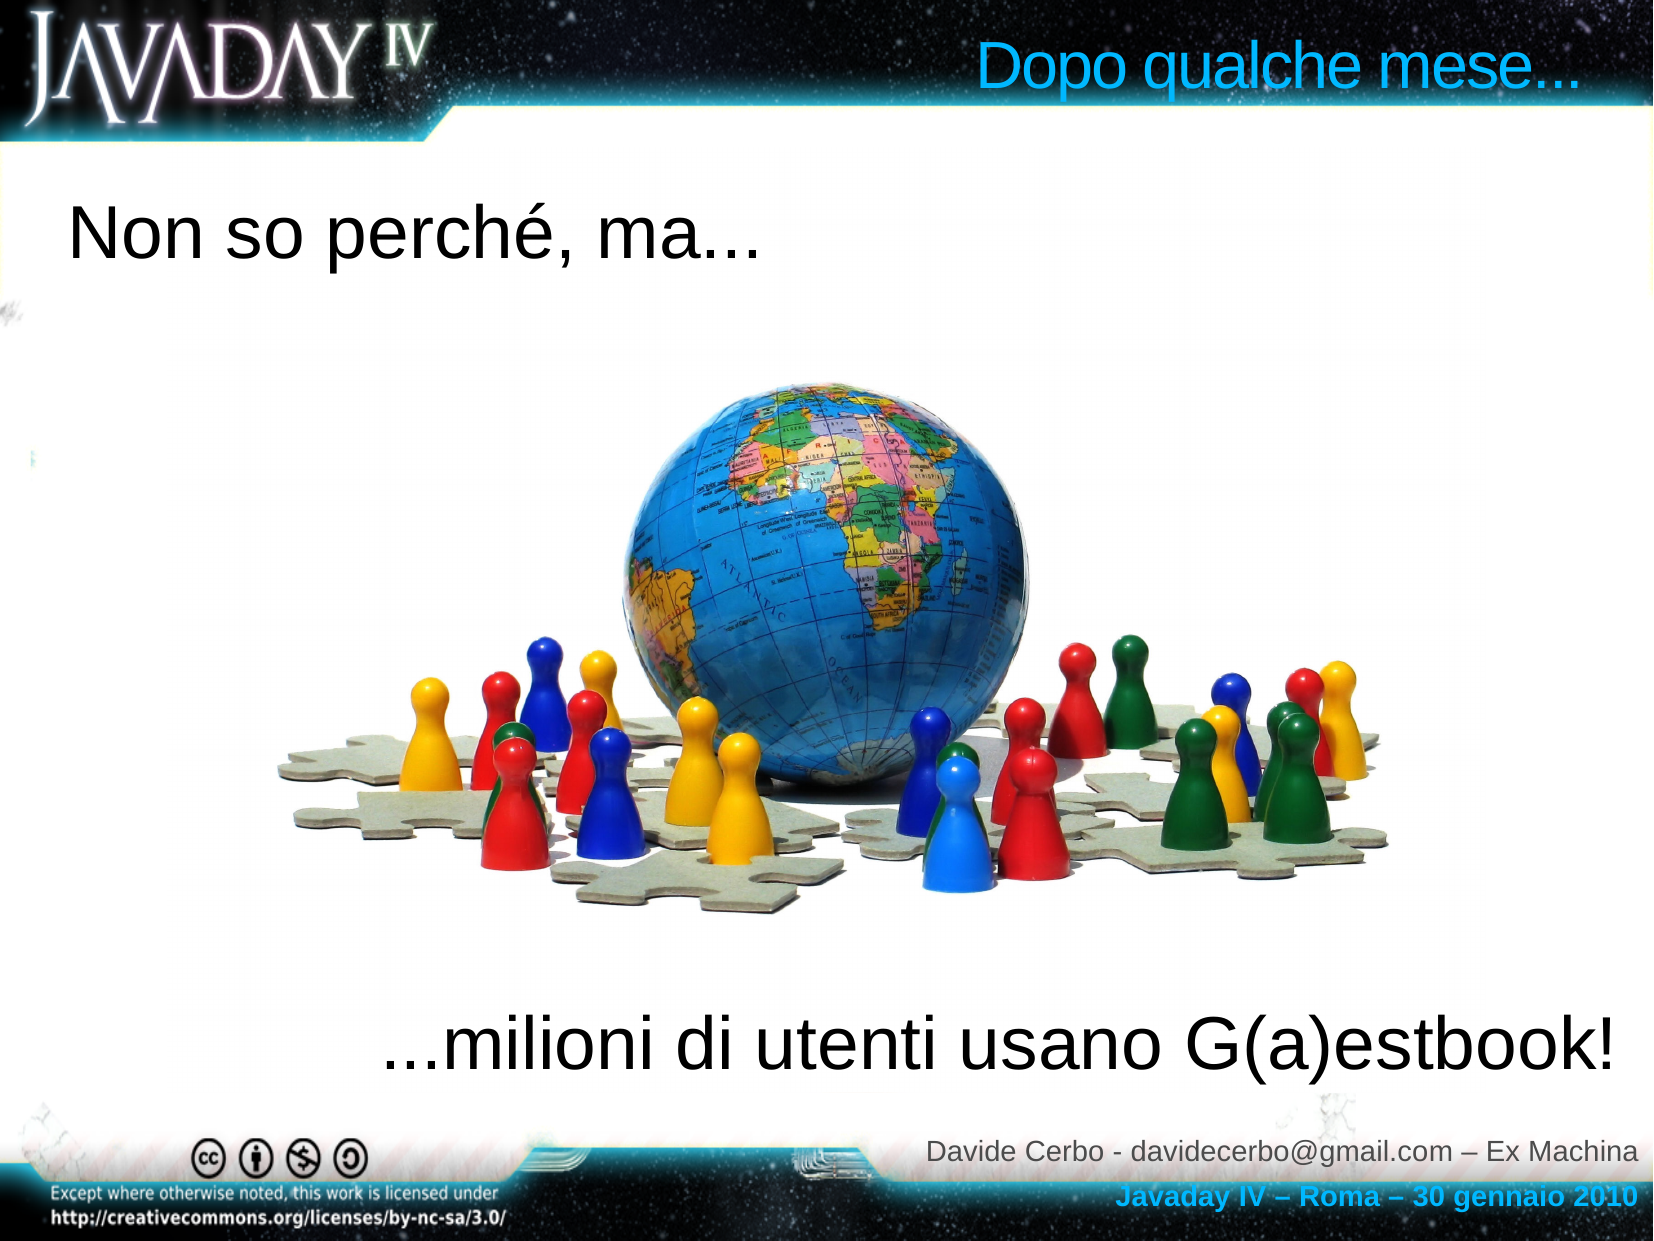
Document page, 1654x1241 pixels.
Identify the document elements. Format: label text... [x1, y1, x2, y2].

text_box ...milioni di utenti usano G(a)estbook! [365, 993, 1634, 1093]
text_box Non so perché, ma... [52, 183, 779, 283]
title Dopo qualche mese... [108, 0, 1585, 169]
picture [0, 0, 1653, 1241]
